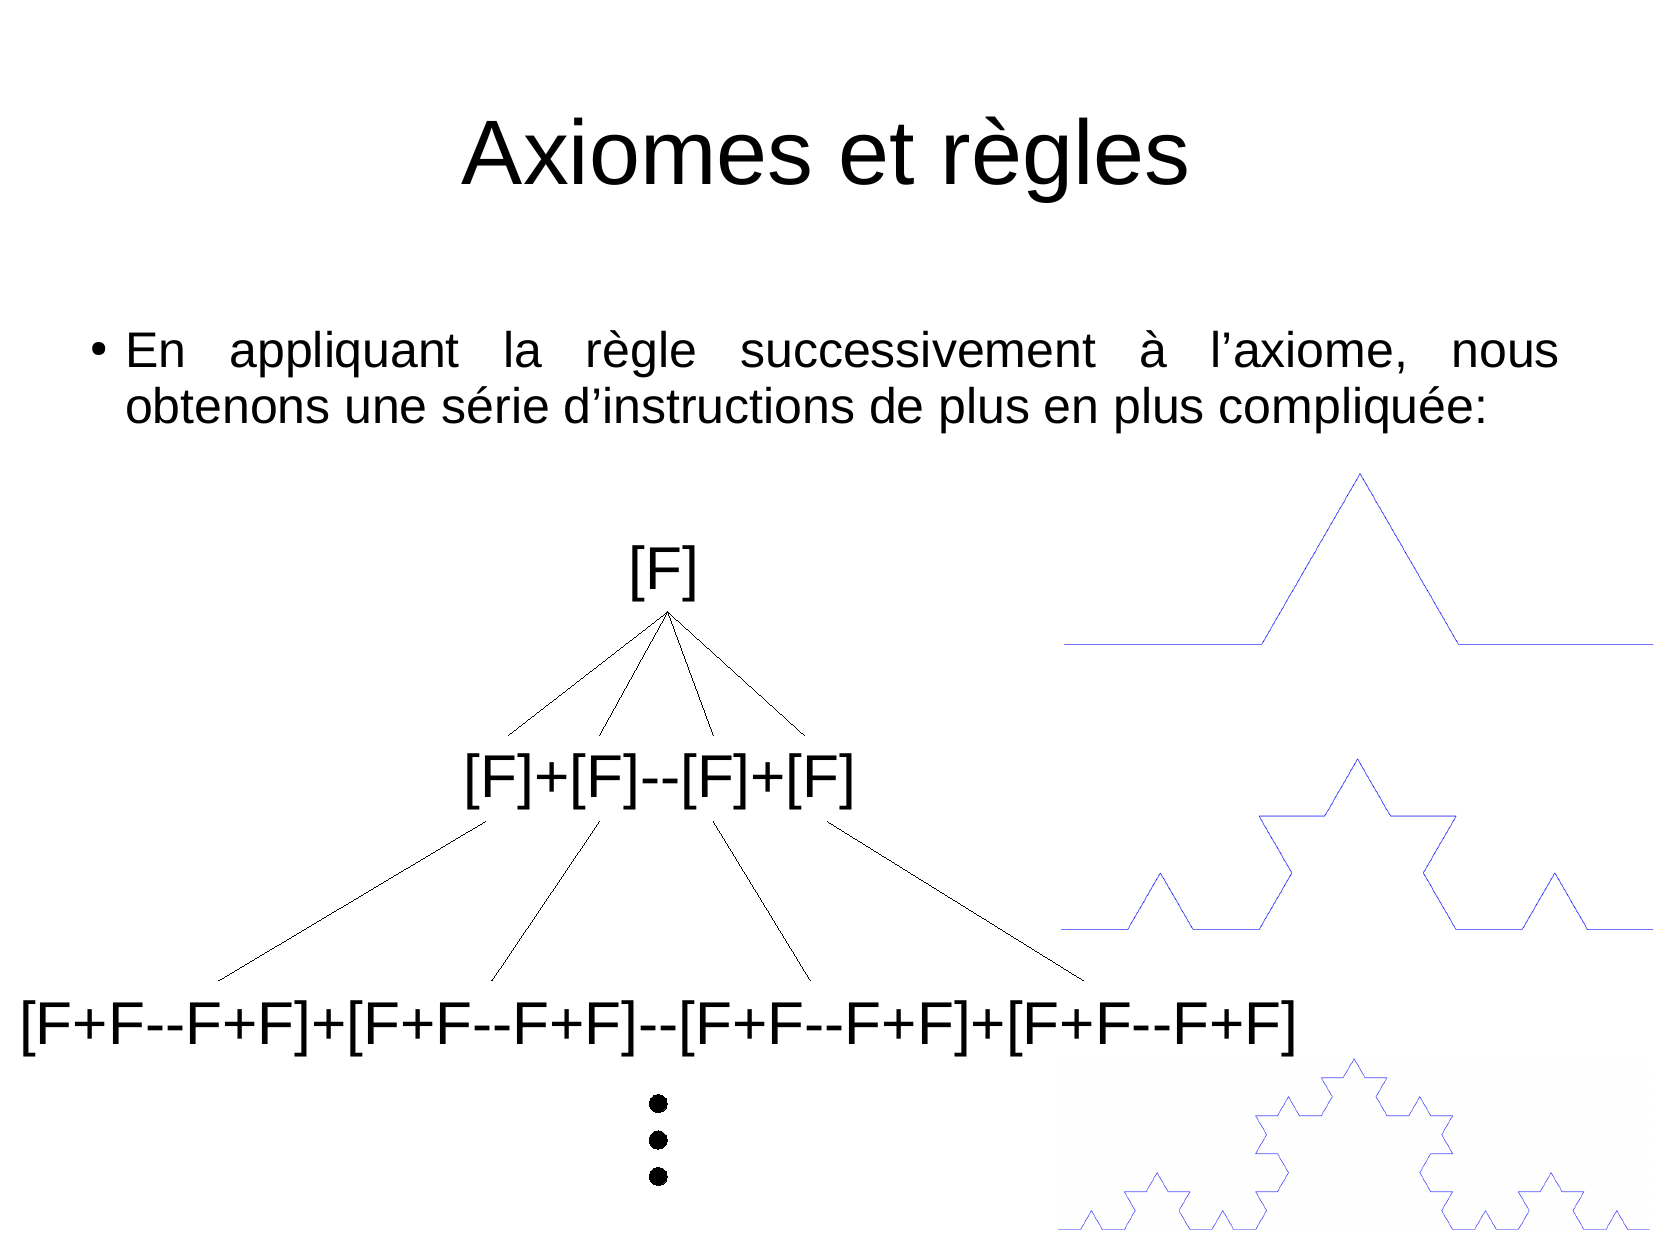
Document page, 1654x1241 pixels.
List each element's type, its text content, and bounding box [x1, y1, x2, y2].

picture [1058, 1058, 1650, 1231]
text_box [F] [614, 525, 715, 612]
text_box En appliquant la règle successivement à l’axiome, nous obtenons une série d’instructions de plus en plus compliquée: [75, 315, 1576, 442]
picture [1064, 473, 1654, 646]
text_box [F+F--F+F]+[F+F--F+F]--[F+F--F+F]+[F+F--F+F] [4, 980, 1316, 1067]
text_box [649, 1130, 668, 1150]
text_box [649, 1167, 668, 1186]
title Axiomes et règles [82, 49, 1571, 257]
text_box [649, 1094, 668, 1113]
text_box [F]+[F]--[F]+[F] [449, 735, 882, 822]
picture [1061, 758, 1654, 931]
